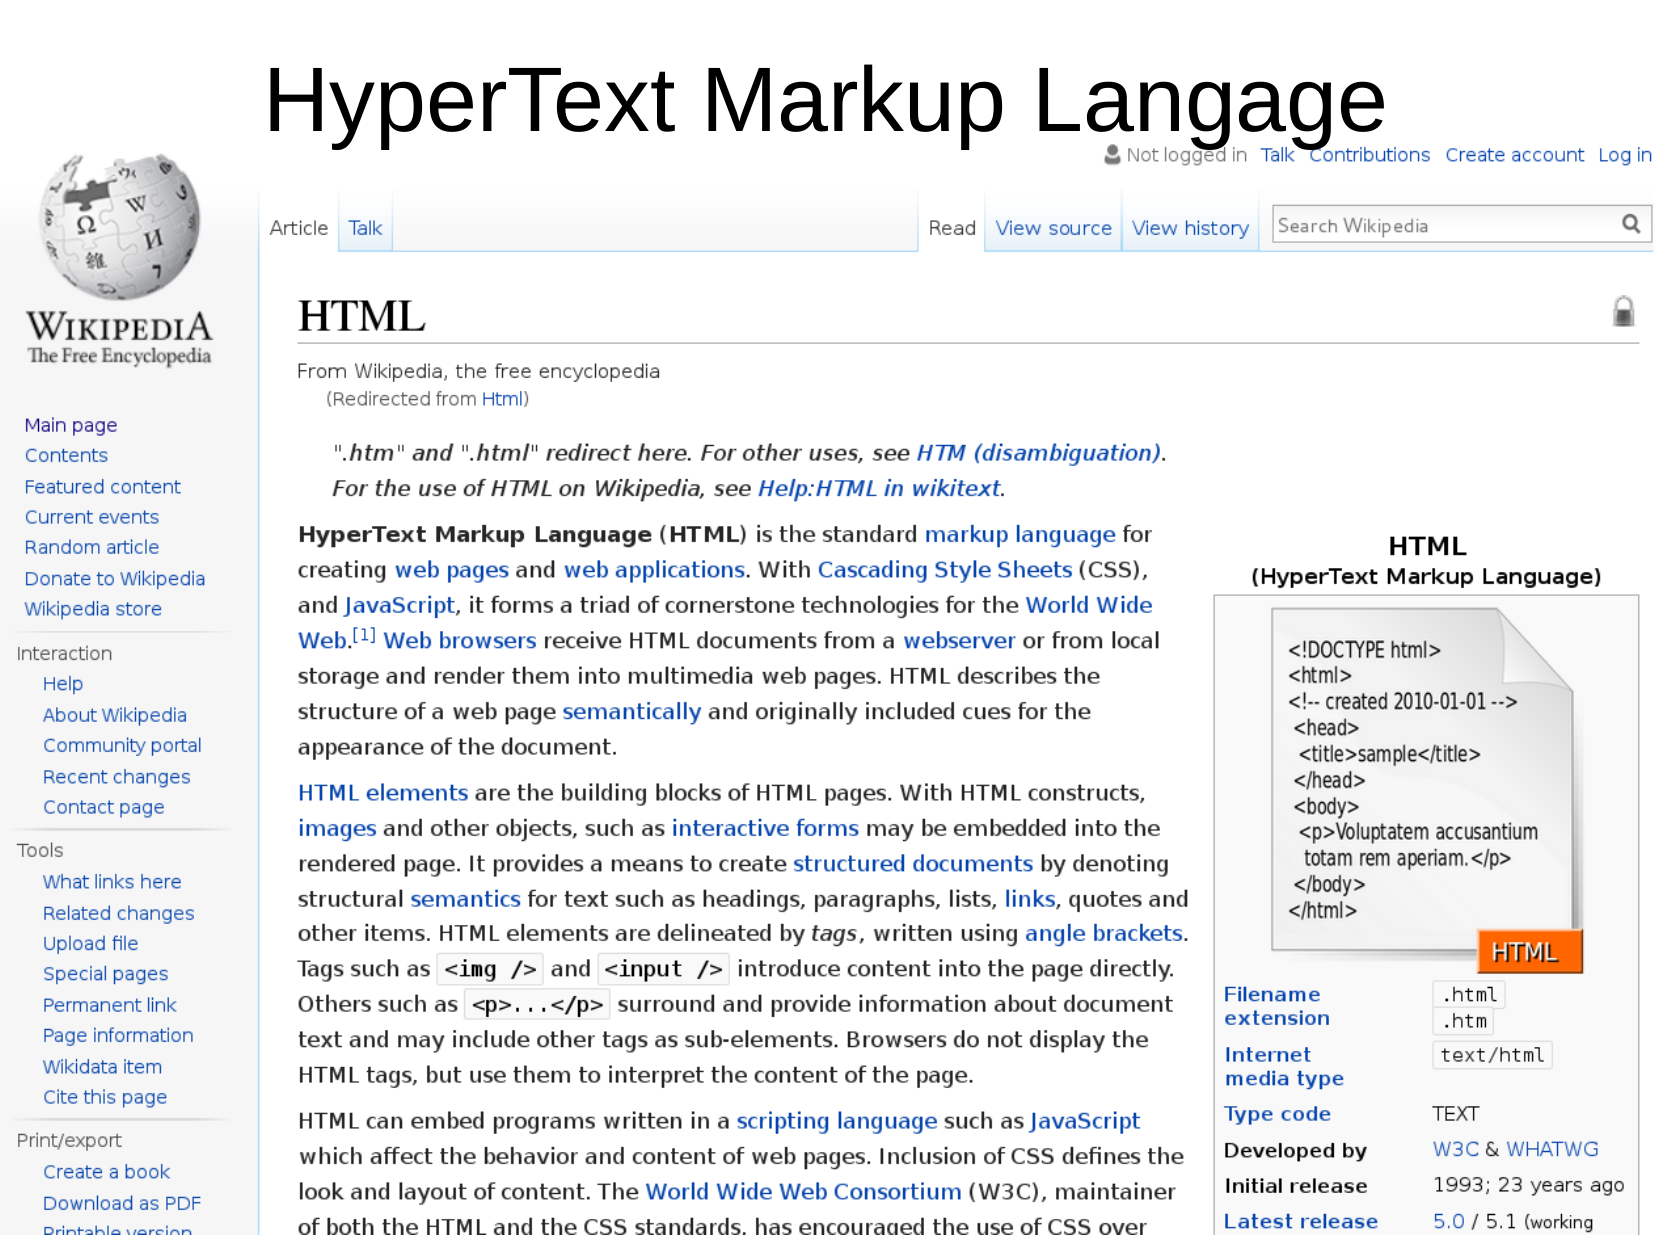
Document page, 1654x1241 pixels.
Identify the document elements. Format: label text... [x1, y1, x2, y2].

picture [0, 134, 1654, 1235]
title HyperText Markup Langage [82, 0, 1571, 204]
